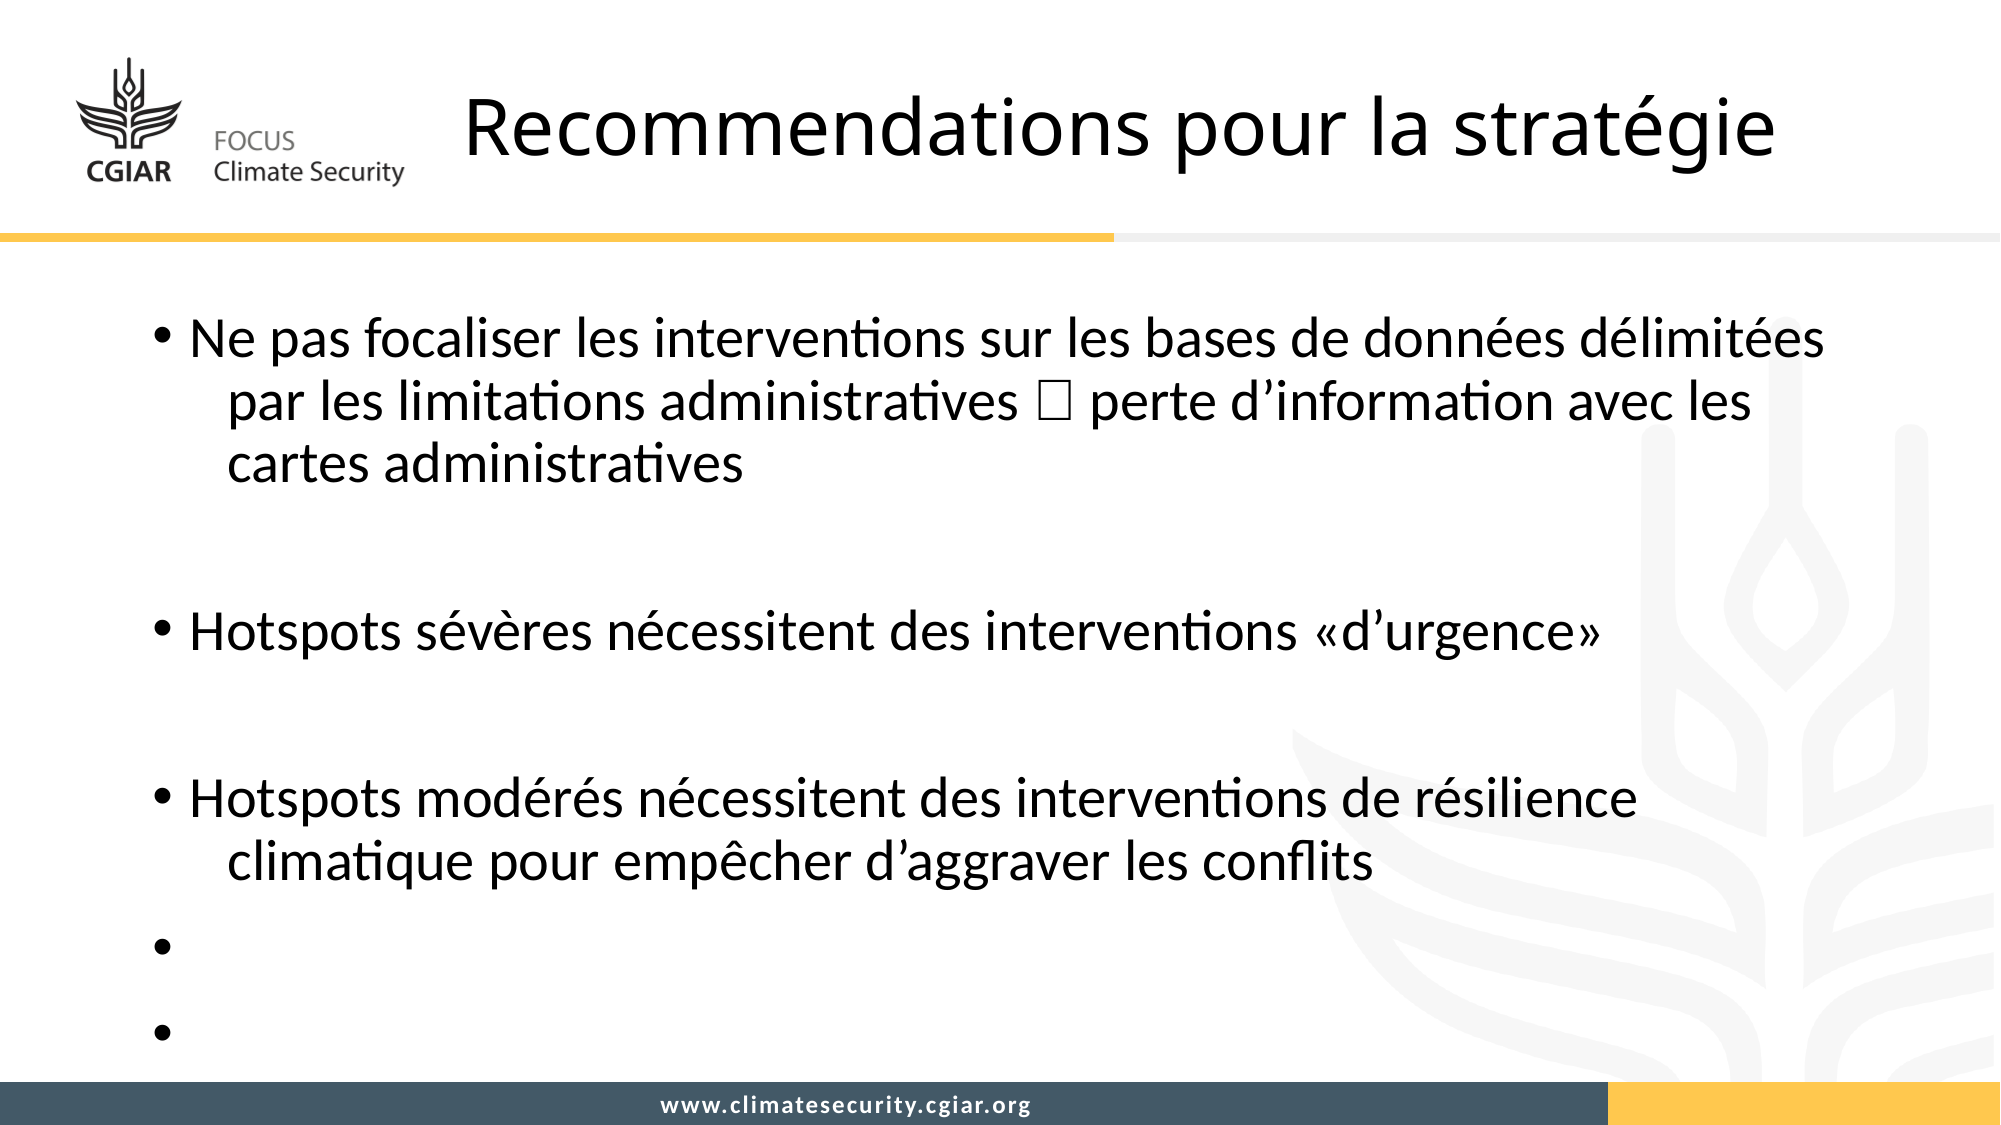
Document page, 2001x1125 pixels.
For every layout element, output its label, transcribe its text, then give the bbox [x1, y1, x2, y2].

list Ne pas focaliser les interventions sur les bases de données délimitées par les limitations administratives  perte d’information avec les cartes administratives Hotspots sévères nécessitent des interventions «d’urgence» Hotspots modérés nécessitent des interventions de résilience climatique pour empêcher d’aggraver les conflits [137, 299, 1863, 1014]
title Recommendations pour la stratégie [447, 42, 1863, 218]
